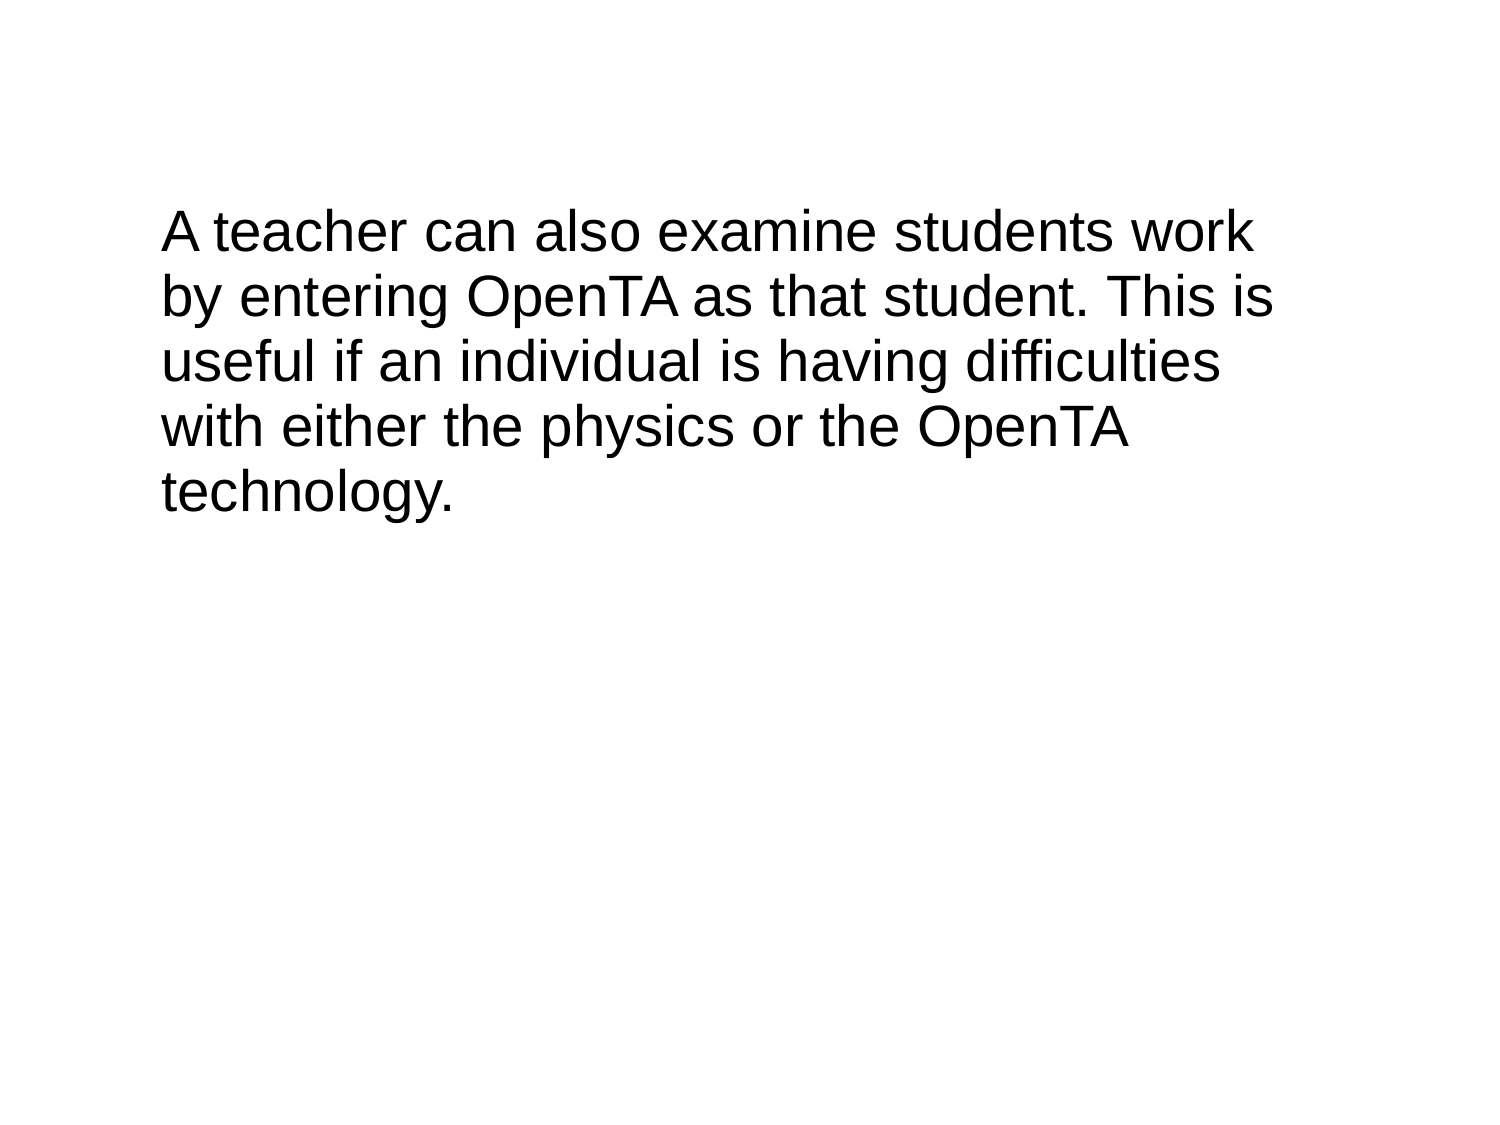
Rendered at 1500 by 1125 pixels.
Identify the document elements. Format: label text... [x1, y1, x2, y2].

text_box A teacher can also examine students work by entering OpenTA as that student. This is useful if an individual is having difficulties with either the physics or the OpenTA technology. [146, 191, 1329, 532]
